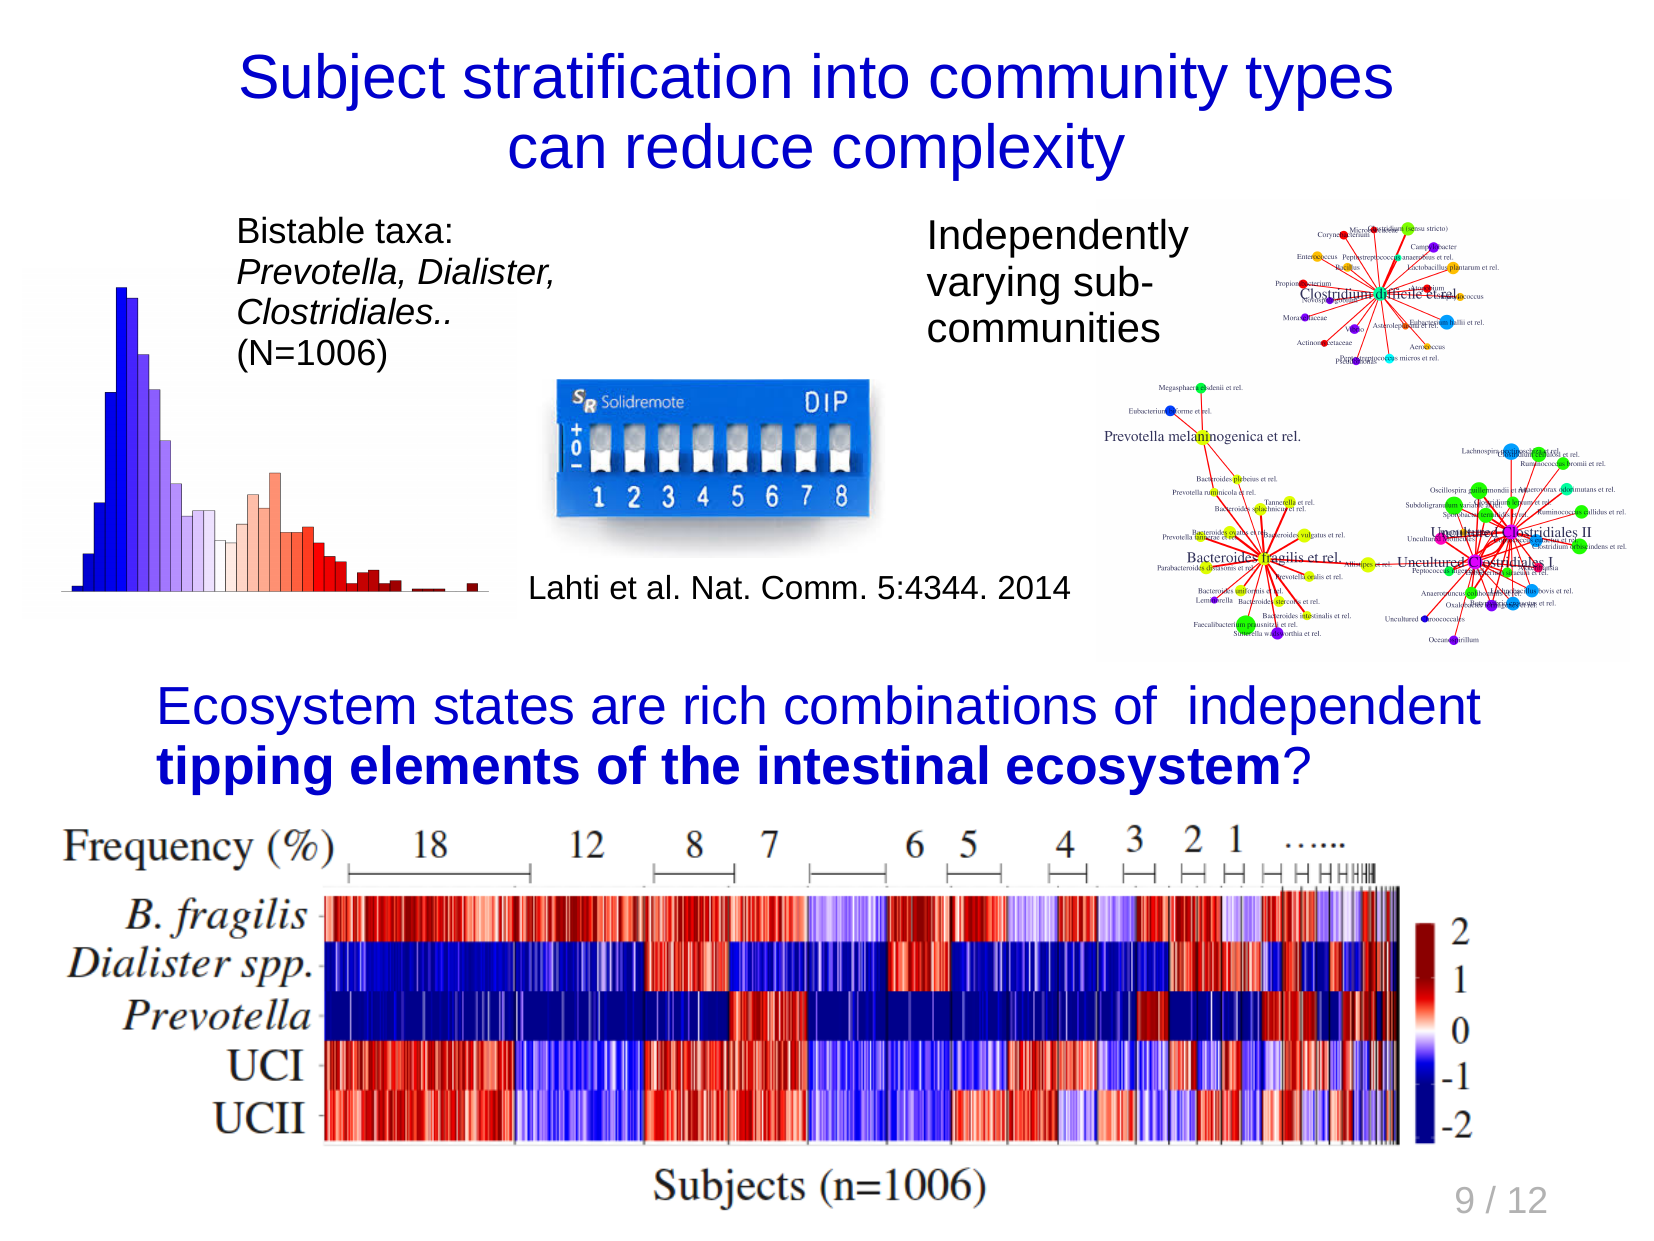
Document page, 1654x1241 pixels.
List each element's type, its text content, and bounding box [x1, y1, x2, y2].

text_box <number> / 12 [1439, 1172, 1654, 1229]
list Subject stratification into community types can reduce complexity [133, 42, 1500, 185]
picture [22, 267, 517, 619]
list Ecosystem states are rich combinations of independent tipping elements of the intestinal ecosystem? [91, 676, 1500, 803]
text_box Lahti et al. Nat. Comm. 5:4344. 2014 [528, 569, 1121, 648]
text_box Independently varying sub-communities [926, 211, 1265, 359]
picture [533, 370, 892, 558]
picture [1096, 199, 1630, 662]
picture [22, 811, 1488, 1223]
text_box Bistable taxa: Prevotella, Dialister, Clostridiales.. (N=1006) [236, 210, 562, 406]
